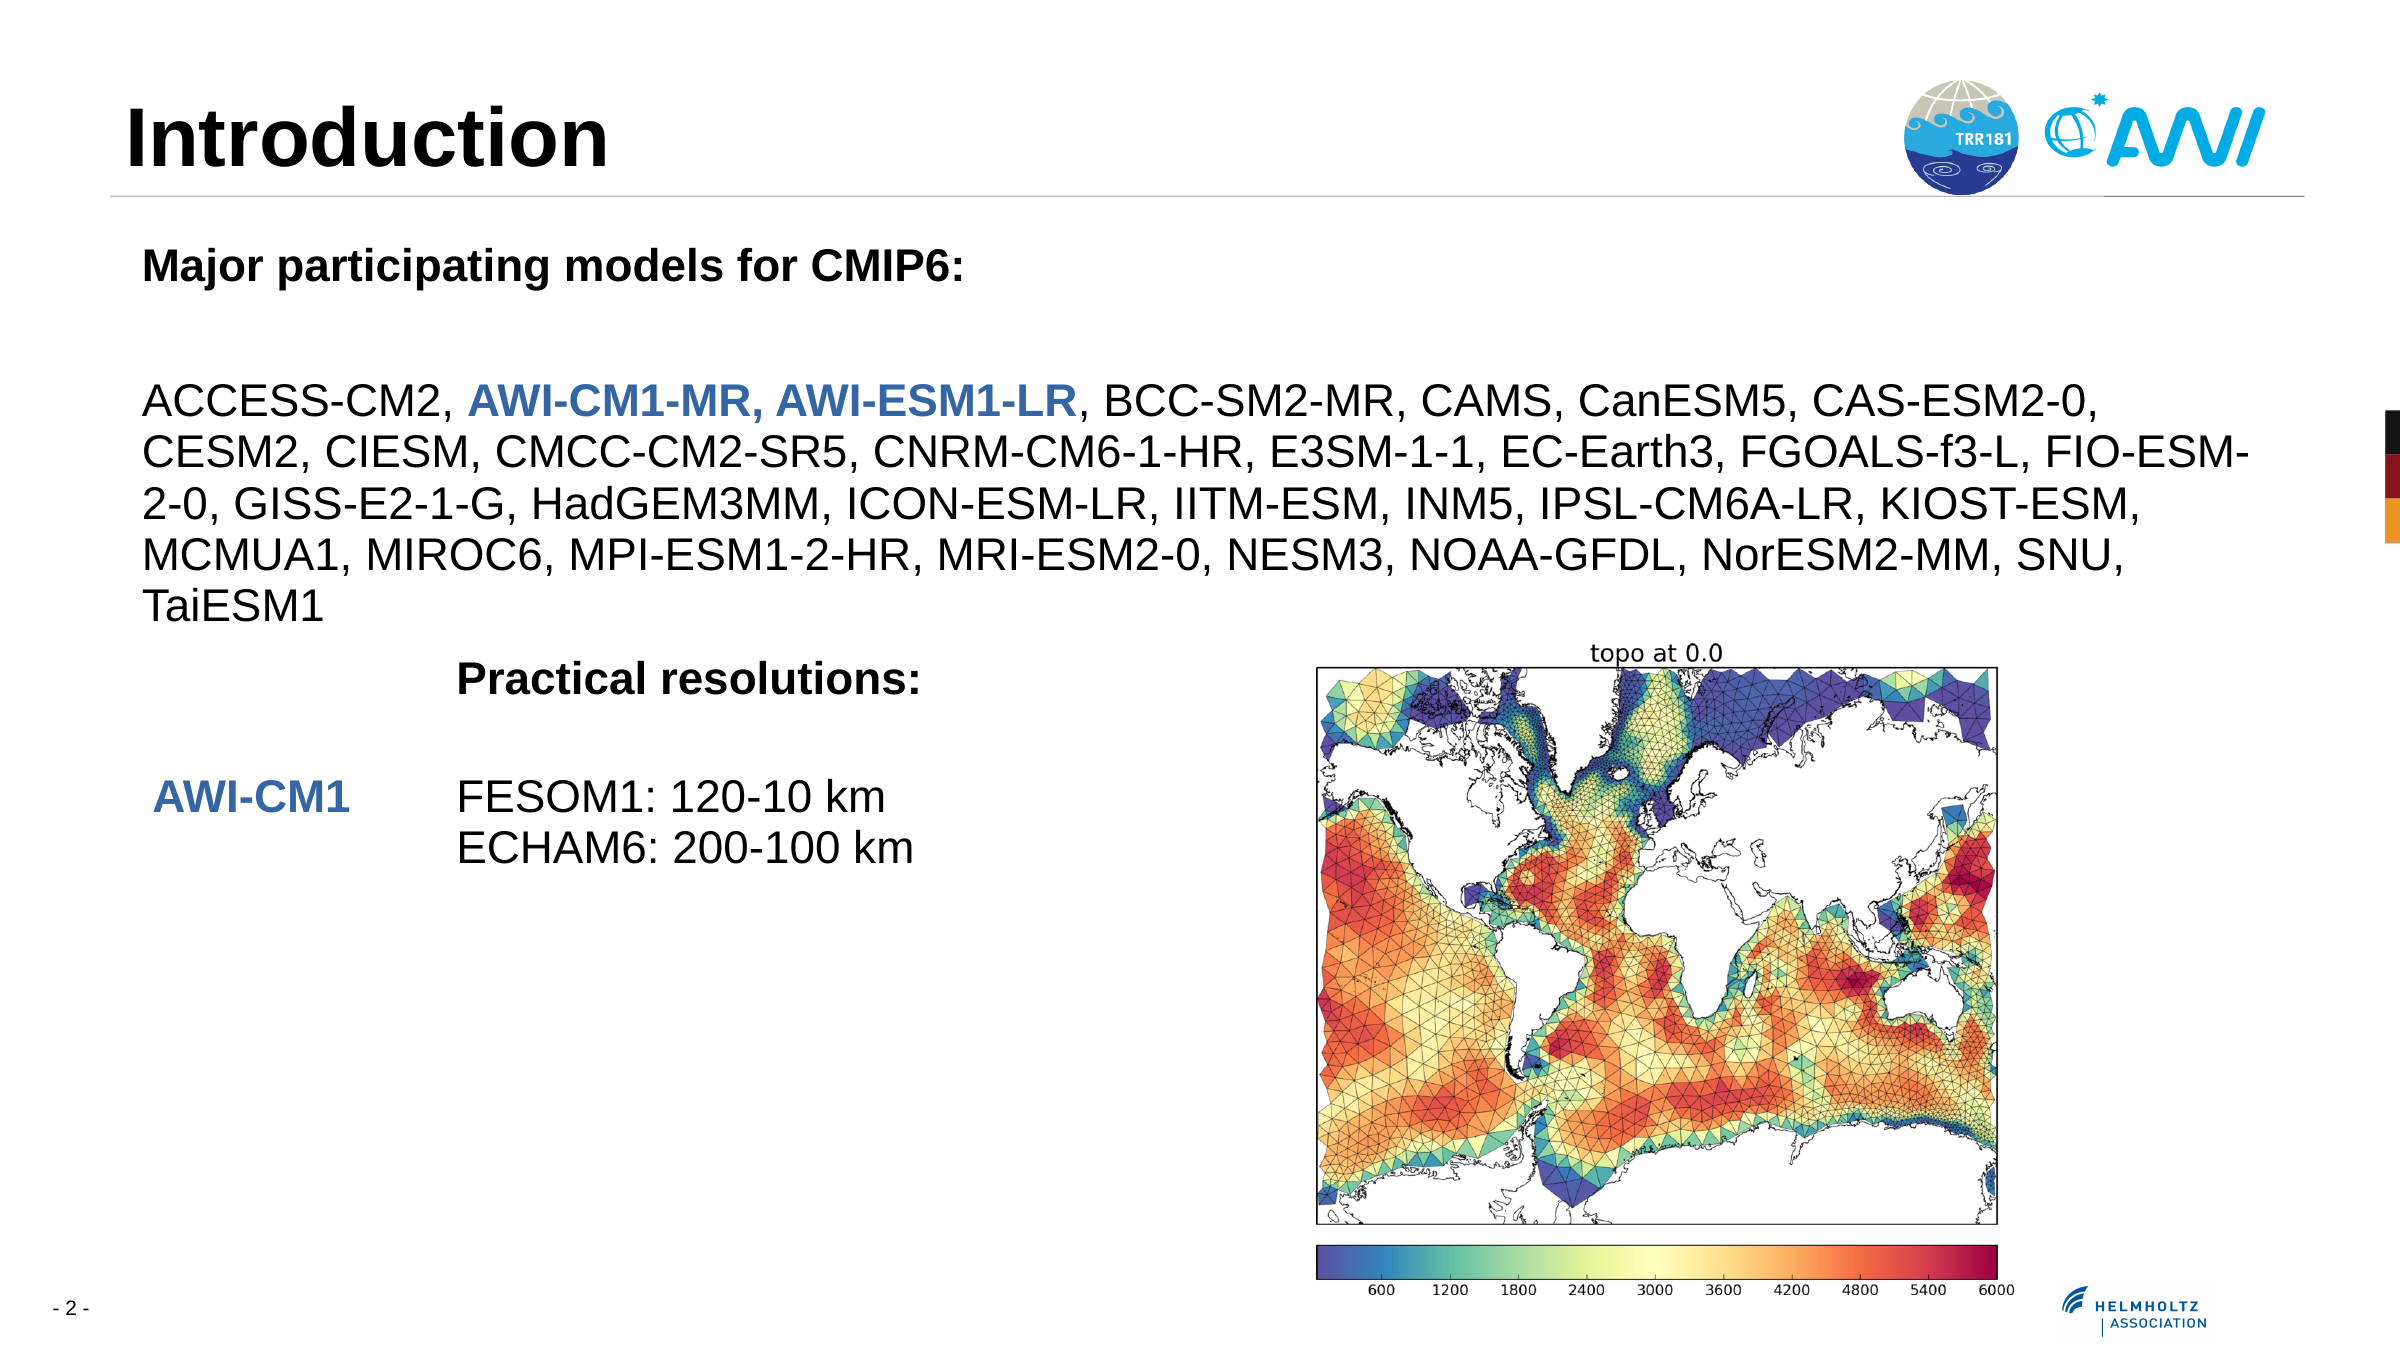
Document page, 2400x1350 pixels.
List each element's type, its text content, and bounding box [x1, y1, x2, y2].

table_cell FESOM1: 120-10 km ECHAM6: 200-100 km [443, 764, 1287, 932]
table_header Practical resolutions: [443, 646, 1287, 763]
table_cell [139, 1051, 442, 1168]
picture [2055, 1281, 2213, 1342]
table_cell [443, 1051, 1287, 1168]
picture [1316, 643, 2014, 1295]
table_header [139, 646, 442, 763]
table_cell AWI-CM1 [139, 764, 442, 932]
table_cell [443, 933, 1287, 1050]
text_box Major participating models for CMIP6: ACCESS-CM2, AWI-CM1-MR, AWI-ESM1-LR, BCC-SM2-MR, CAMS, CanESM5, CAS-ESM2-0, CESM2, CIESM, CMCC-CM2-SR5, CNRM-CM6-1-HR, E3SM-1-1, EC-Earth3, FGOALS-f3-L, FIO-ESM-2-0, GISS-E2-1-G, HadGEM3MM, ICON-ESM-LR, IITM-ESM, INM5, IPSL-CM6A-LR, KIOST-ESM, MCMUA1, MIROC6, MPI-ESM1-2-HR, MRI-ESM2-0, NESM3, NOAA-GFDL, NorESM2-MM, SNU, TaiESM1 [127, 232, 2273, 1187]
text_box Introduction [110, 75, 2297, 195]
table_cell [139, 933, 442, 1050]
